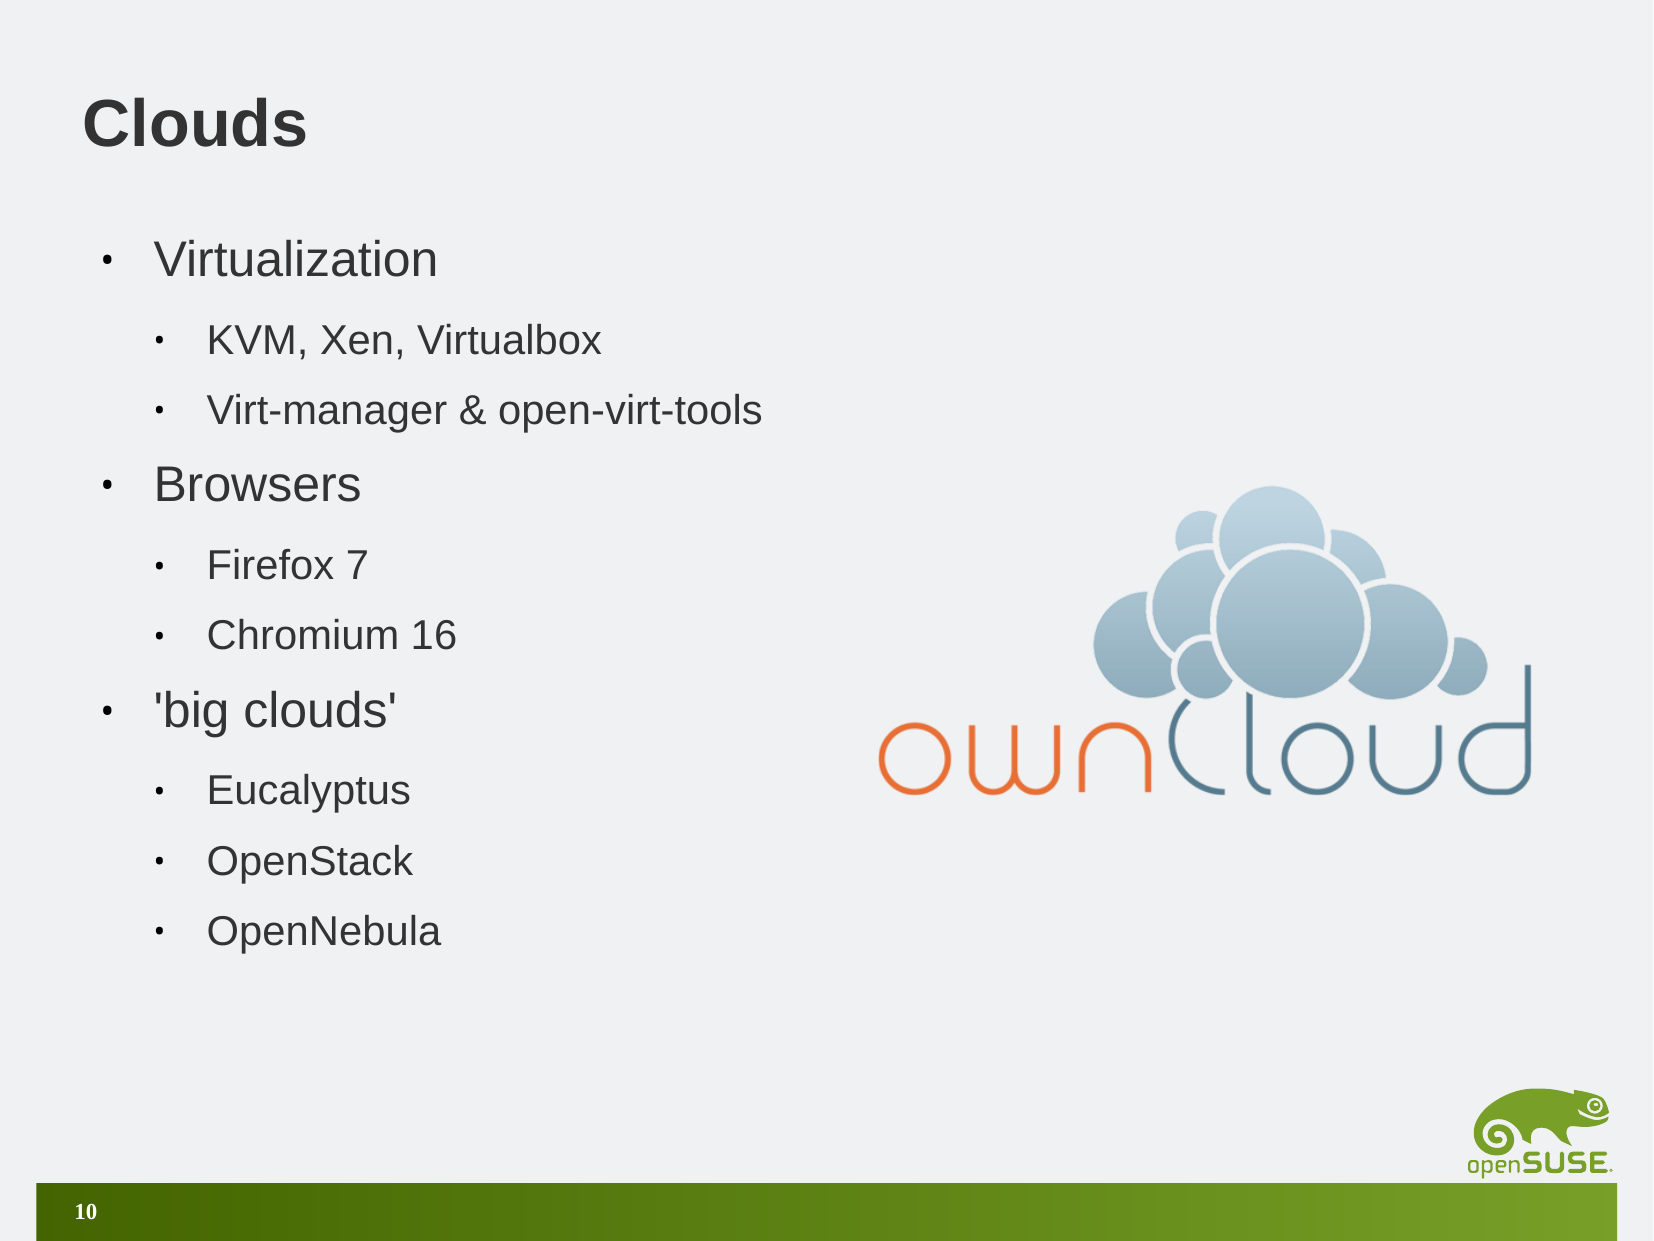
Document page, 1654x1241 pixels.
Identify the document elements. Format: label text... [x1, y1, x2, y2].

list Virtualization KVM, Xen, Virtualbox Virt-manager & open-virt-tools Browsers Firefox 7 Chromium 16 'big clouds' Eucalyptus OpenStack OpenNebula [82, 231, 809, 1050]
title Clouds [82, 49, 1571, 198]
picture [0, 0, 1654, 1241]
